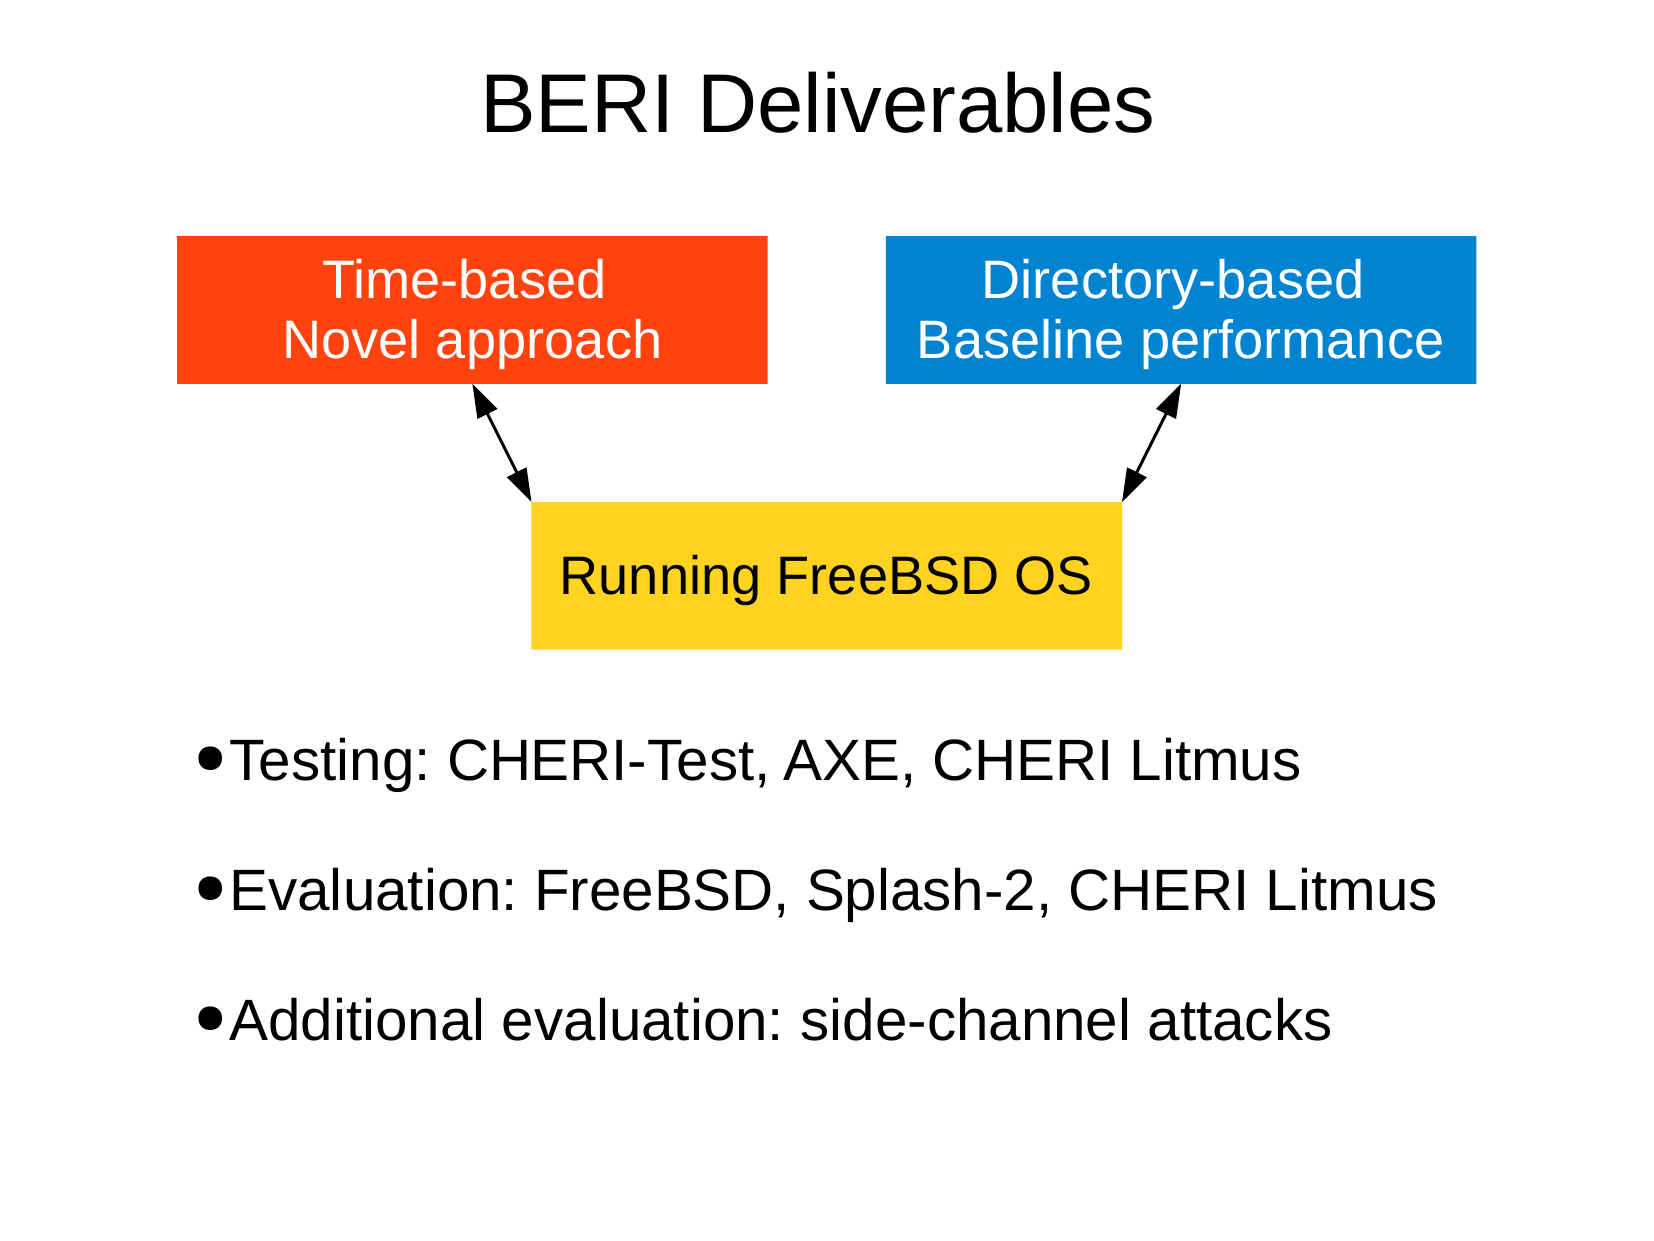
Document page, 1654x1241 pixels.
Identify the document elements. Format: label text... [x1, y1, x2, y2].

text_box Directory-based Baseline performance [885, 236, 1477, 384]
text_box Testing: CHERI-Test, AXE, CHERI Litmus Evaluation: FreeBSD, Splash-2, CHERI Litmus Additional evaluation: side-channel attacks [143, 590, 1503, 1241]
text_box Running FreeBSD OS [531, 501, 1123, 650]
text_box Time-based Novel approach [177, 236, 768, 384]
title BERI Deliverables [59, 56, 1577, 150]
